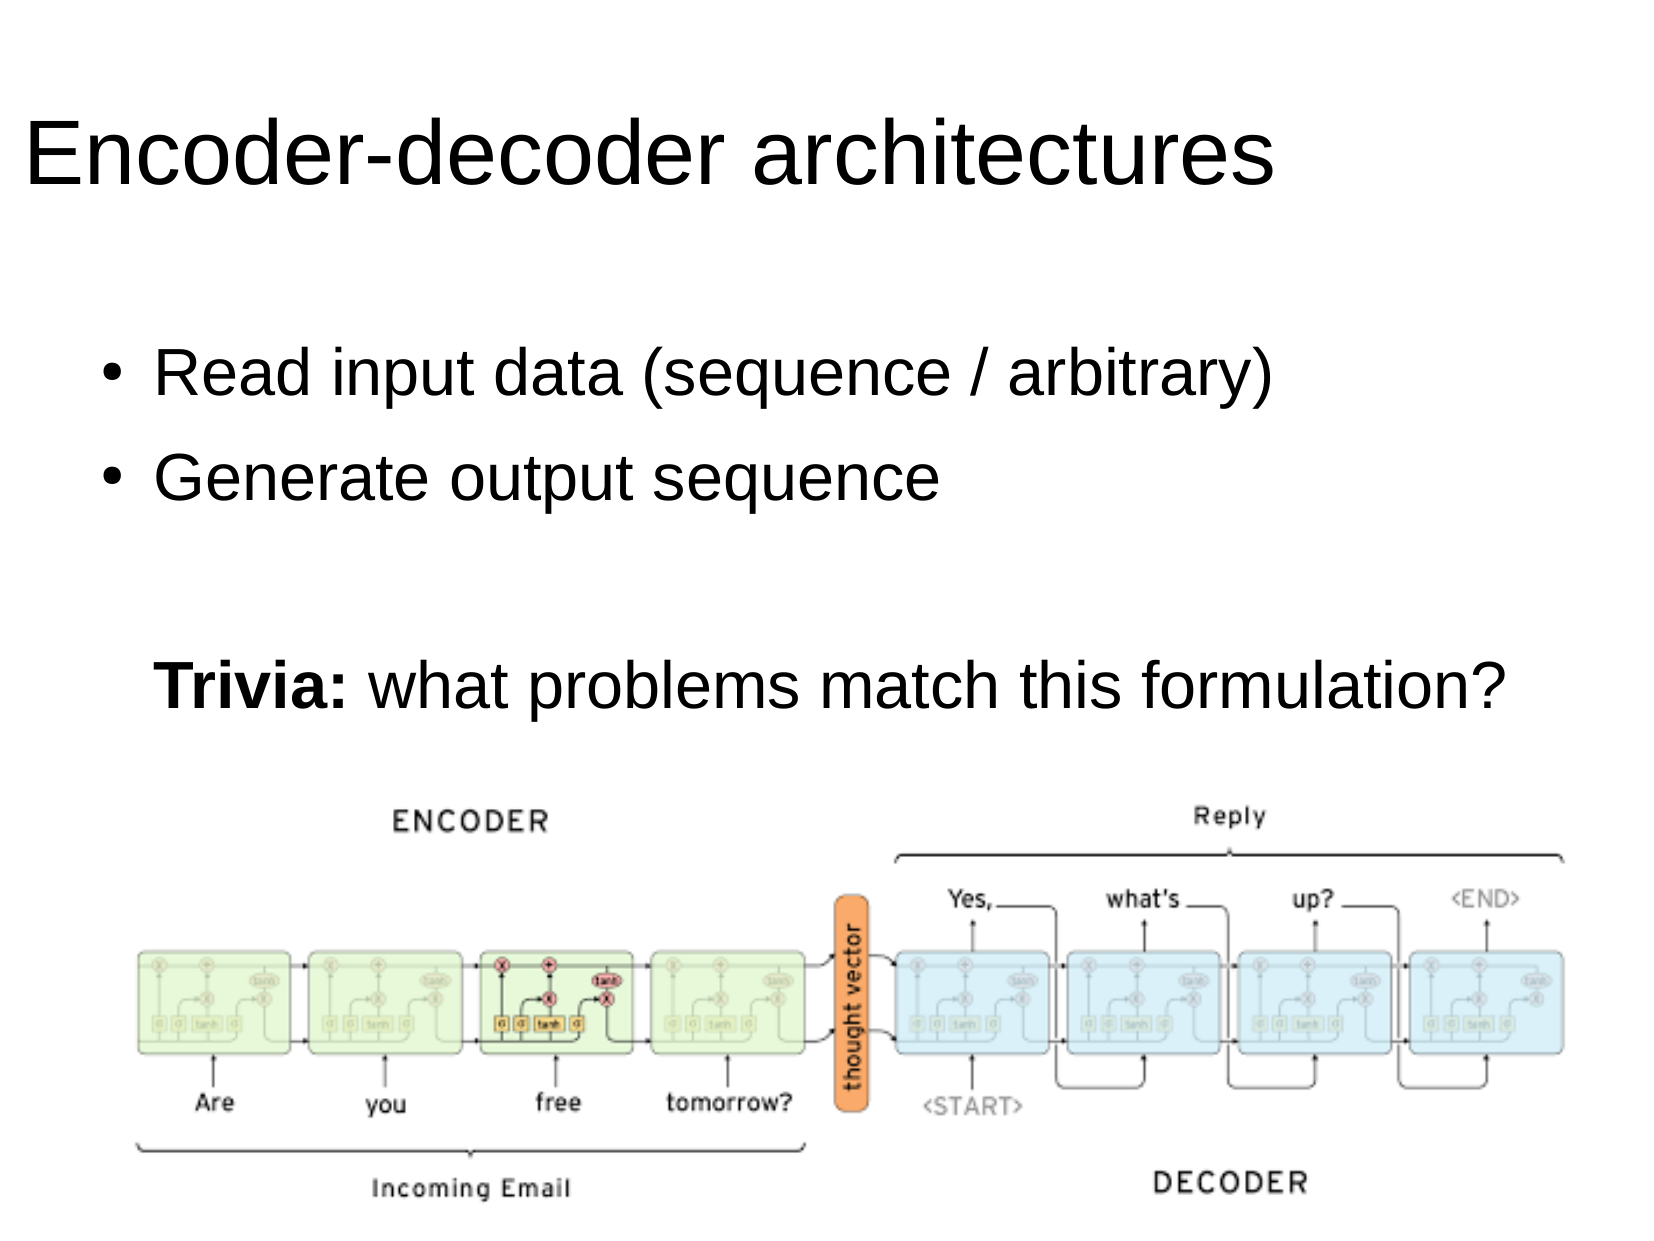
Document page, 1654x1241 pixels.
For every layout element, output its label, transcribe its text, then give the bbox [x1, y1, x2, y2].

list Read input data (sequence / arbitrary) Generate output sequence Trivia: what problems match this formulation? [82, 231, 1571, 1241]
picture [108, 773, 1598, 1223]
title Encoder-decoder architectures [23, 49, 1512, 257]
